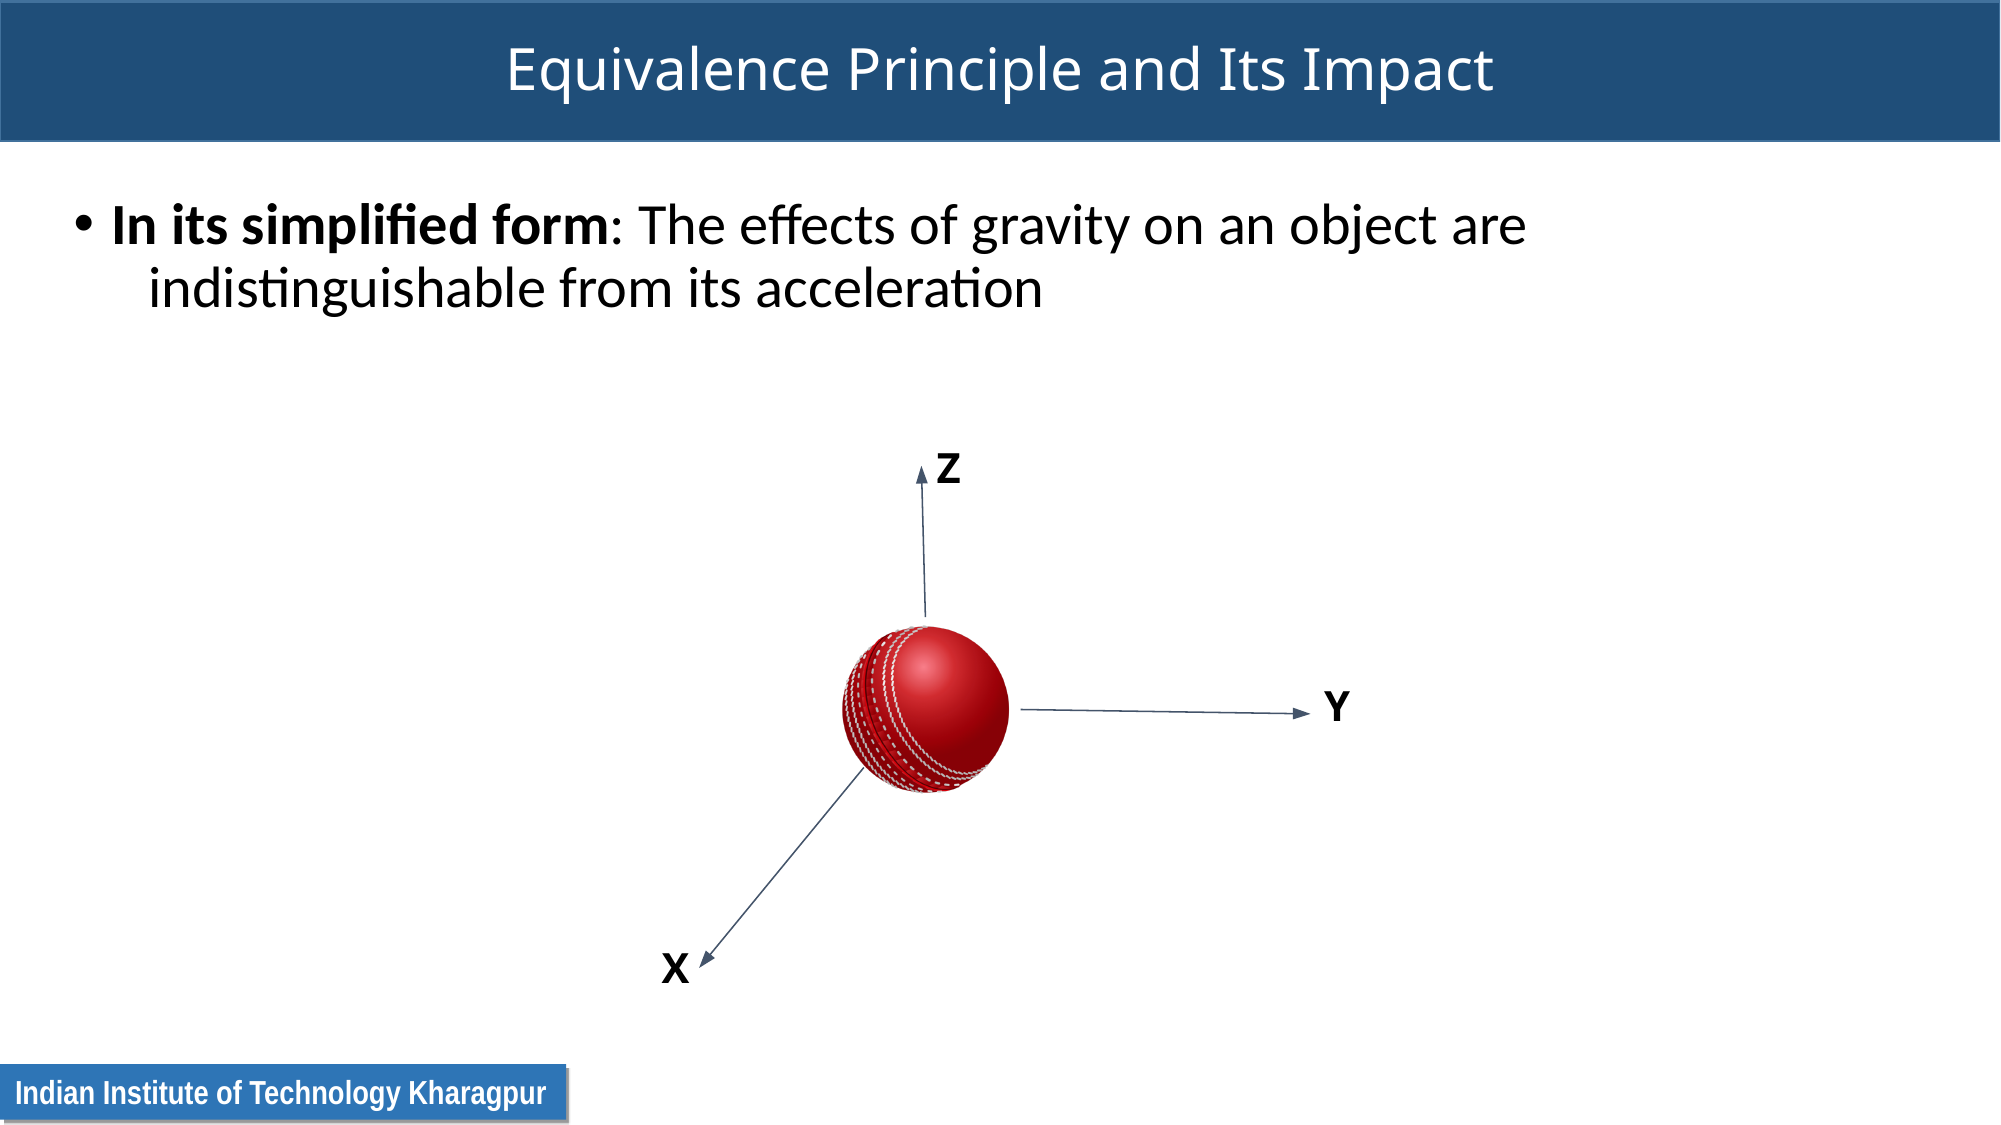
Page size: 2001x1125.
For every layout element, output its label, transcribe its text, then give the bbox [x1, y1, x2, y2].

title Equivalence Principle and Its Impact [0, 1, 2000, 141]
list In its simplified form: The effects of gravity on an object are indistinguishable from its acceleration [58, 186, 1954, 1065]
text_box Z [921, 427, 976, 508]
picture [830, 617, 1021, 802]
text_box Y [1309, 664, 1363, 746]
text_box X [646, 927, 701, 1008]
